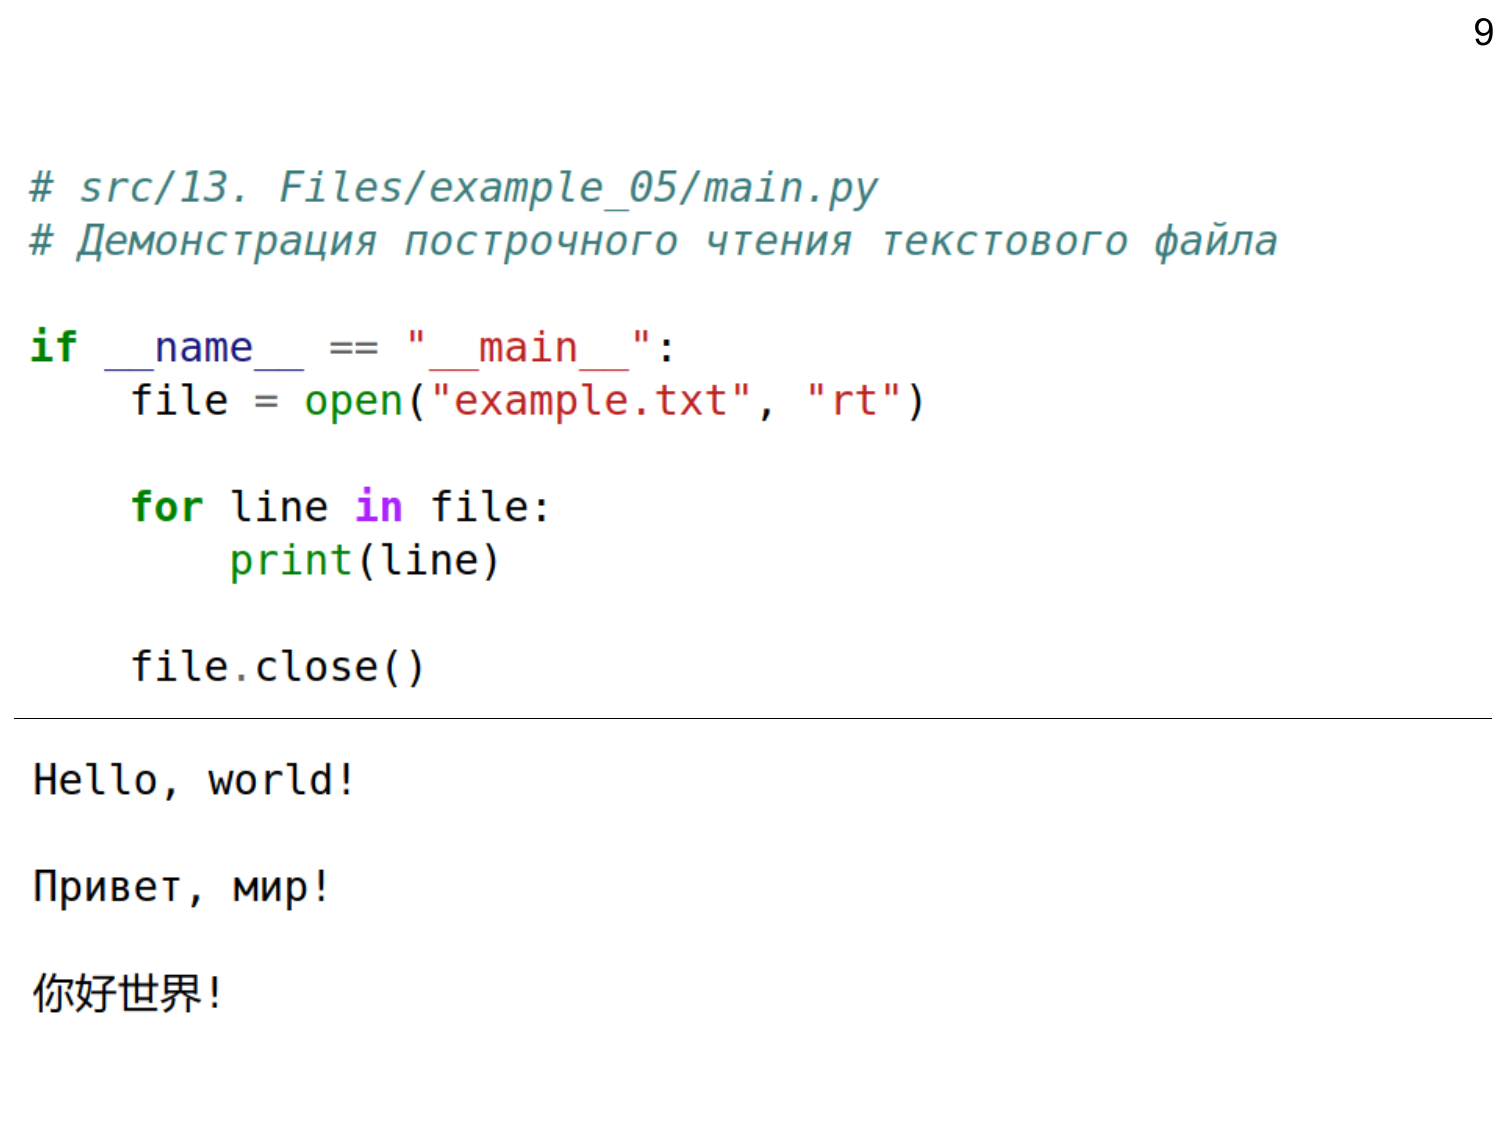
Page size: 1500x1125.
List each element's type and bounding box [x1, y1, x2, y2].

picture [20, 155, 1297, 700]
picture [21, 746, 361, 1055]
